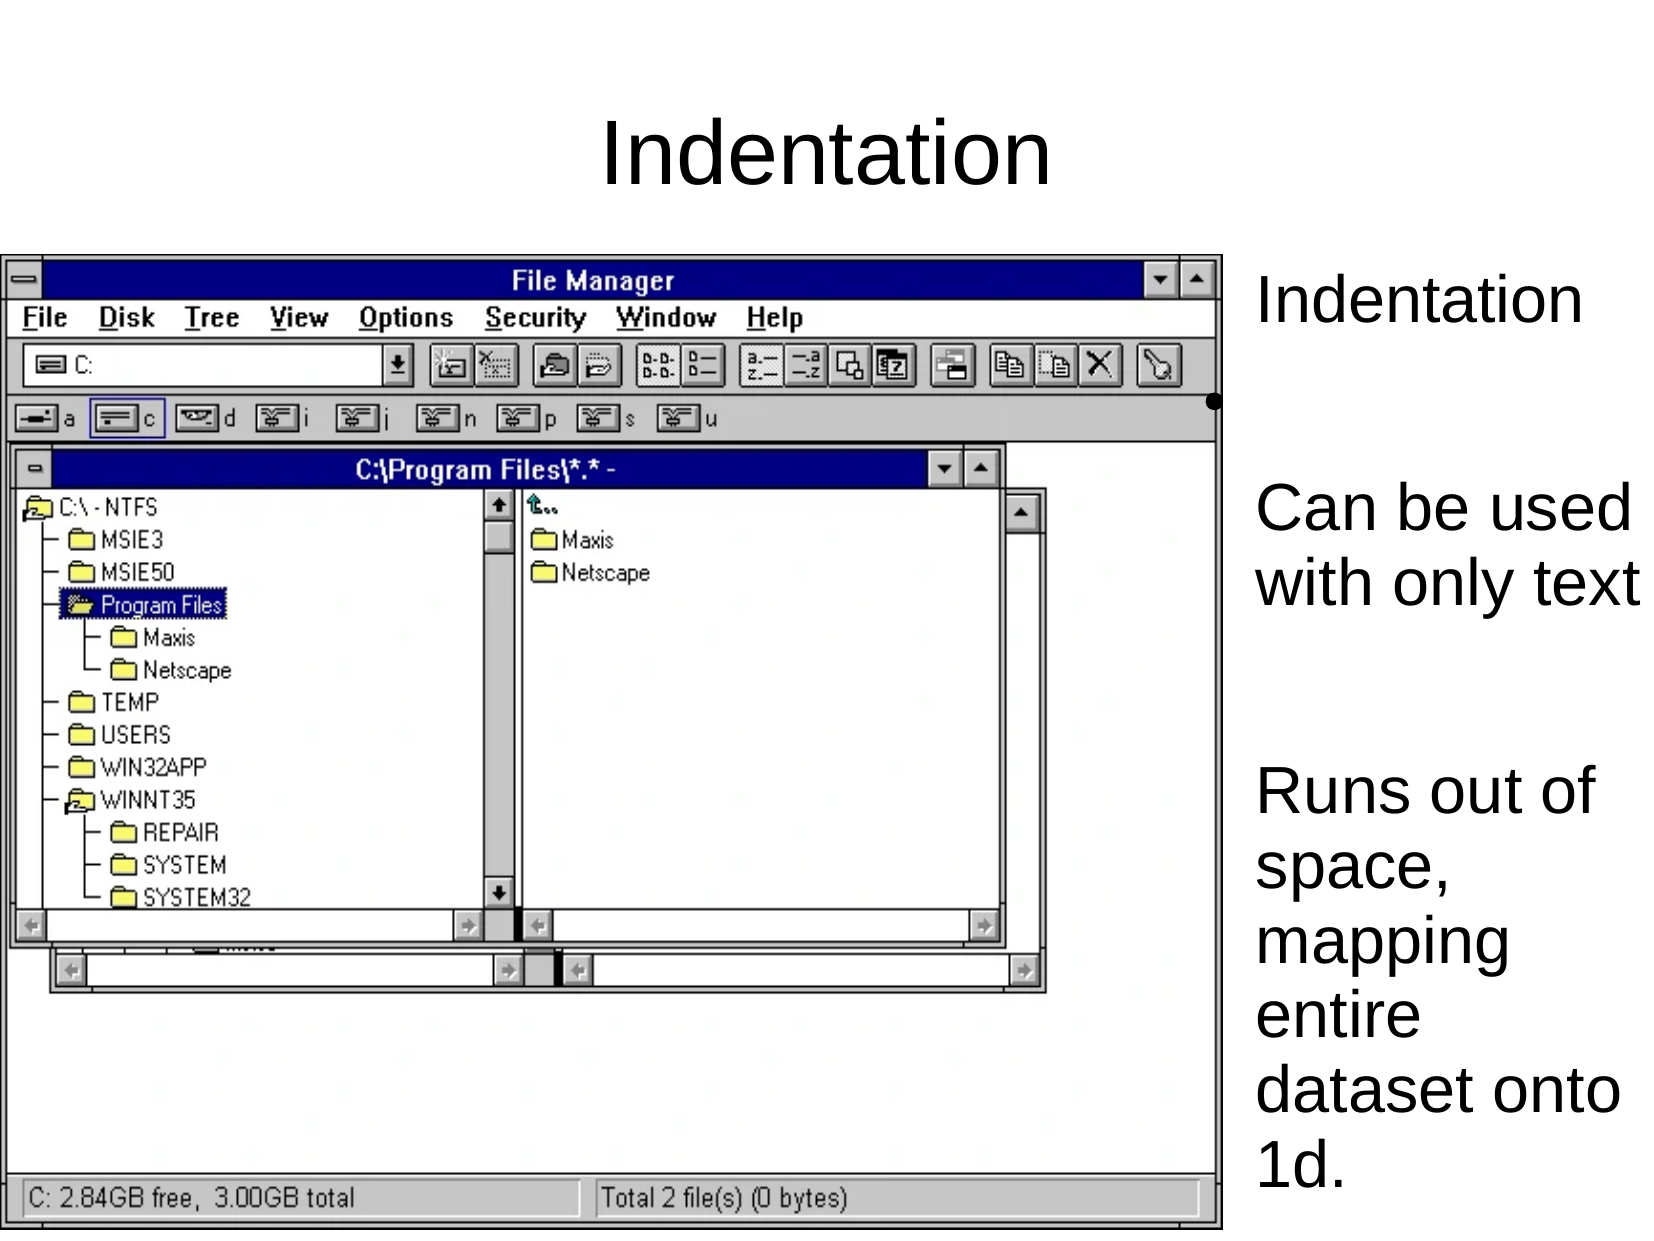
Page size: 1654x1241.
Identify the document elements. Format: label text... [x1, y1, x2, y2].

picture [0, 254, 1223, 1231]
list Indentation Can be used with only text Runs out of space, mapping entire dataset onto 1d. [1185, 261, 1654, 1197]
title Indentation [82, 49, 1571, 257]
